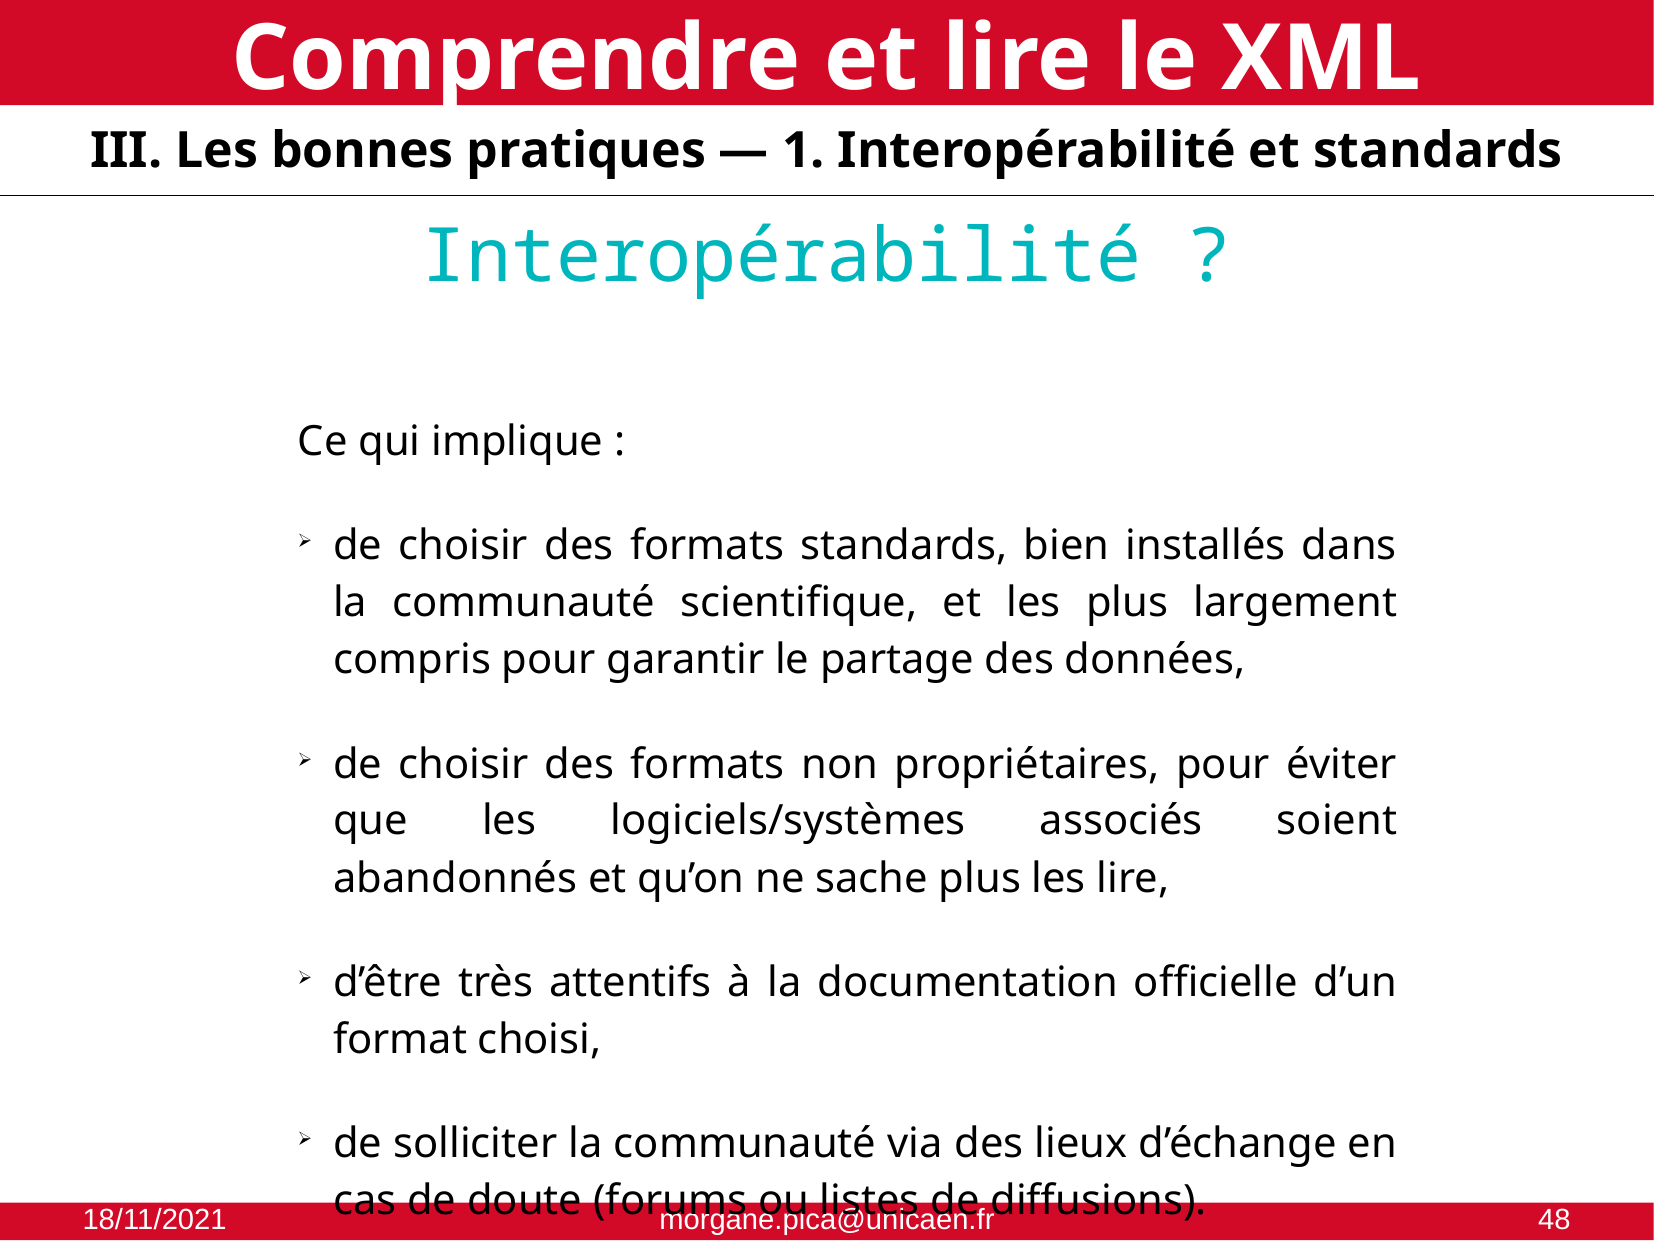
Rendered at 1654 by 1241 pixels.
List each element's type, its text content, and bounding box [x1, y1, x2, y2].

title Comprendre et lire le XML [0, 0, 1654, 106]
text_box Interopérabilité ? [161, 196, 1493, 284]
title III. Les bonnes pratiques — 1. Interopérabilité et standards [0, 106, 1654, 191]
text_box Ce qui implique : de choisir des formats standards, bien installés dans la communauté scientifique, et les plus largement compris pour garantir le partage des données, de choisir des formats non propriétaires, pour éviter que les logiciels/systèmes associés soient abandonnés et qu’on ne sache plus les lire, d’être très attentifs à la documentation officielle d’un format choisi, de solliciter la communauté via des lieux d’échange en cas de doute (forums ou listes de diffusions). [282, 403, 1413, 1125]
